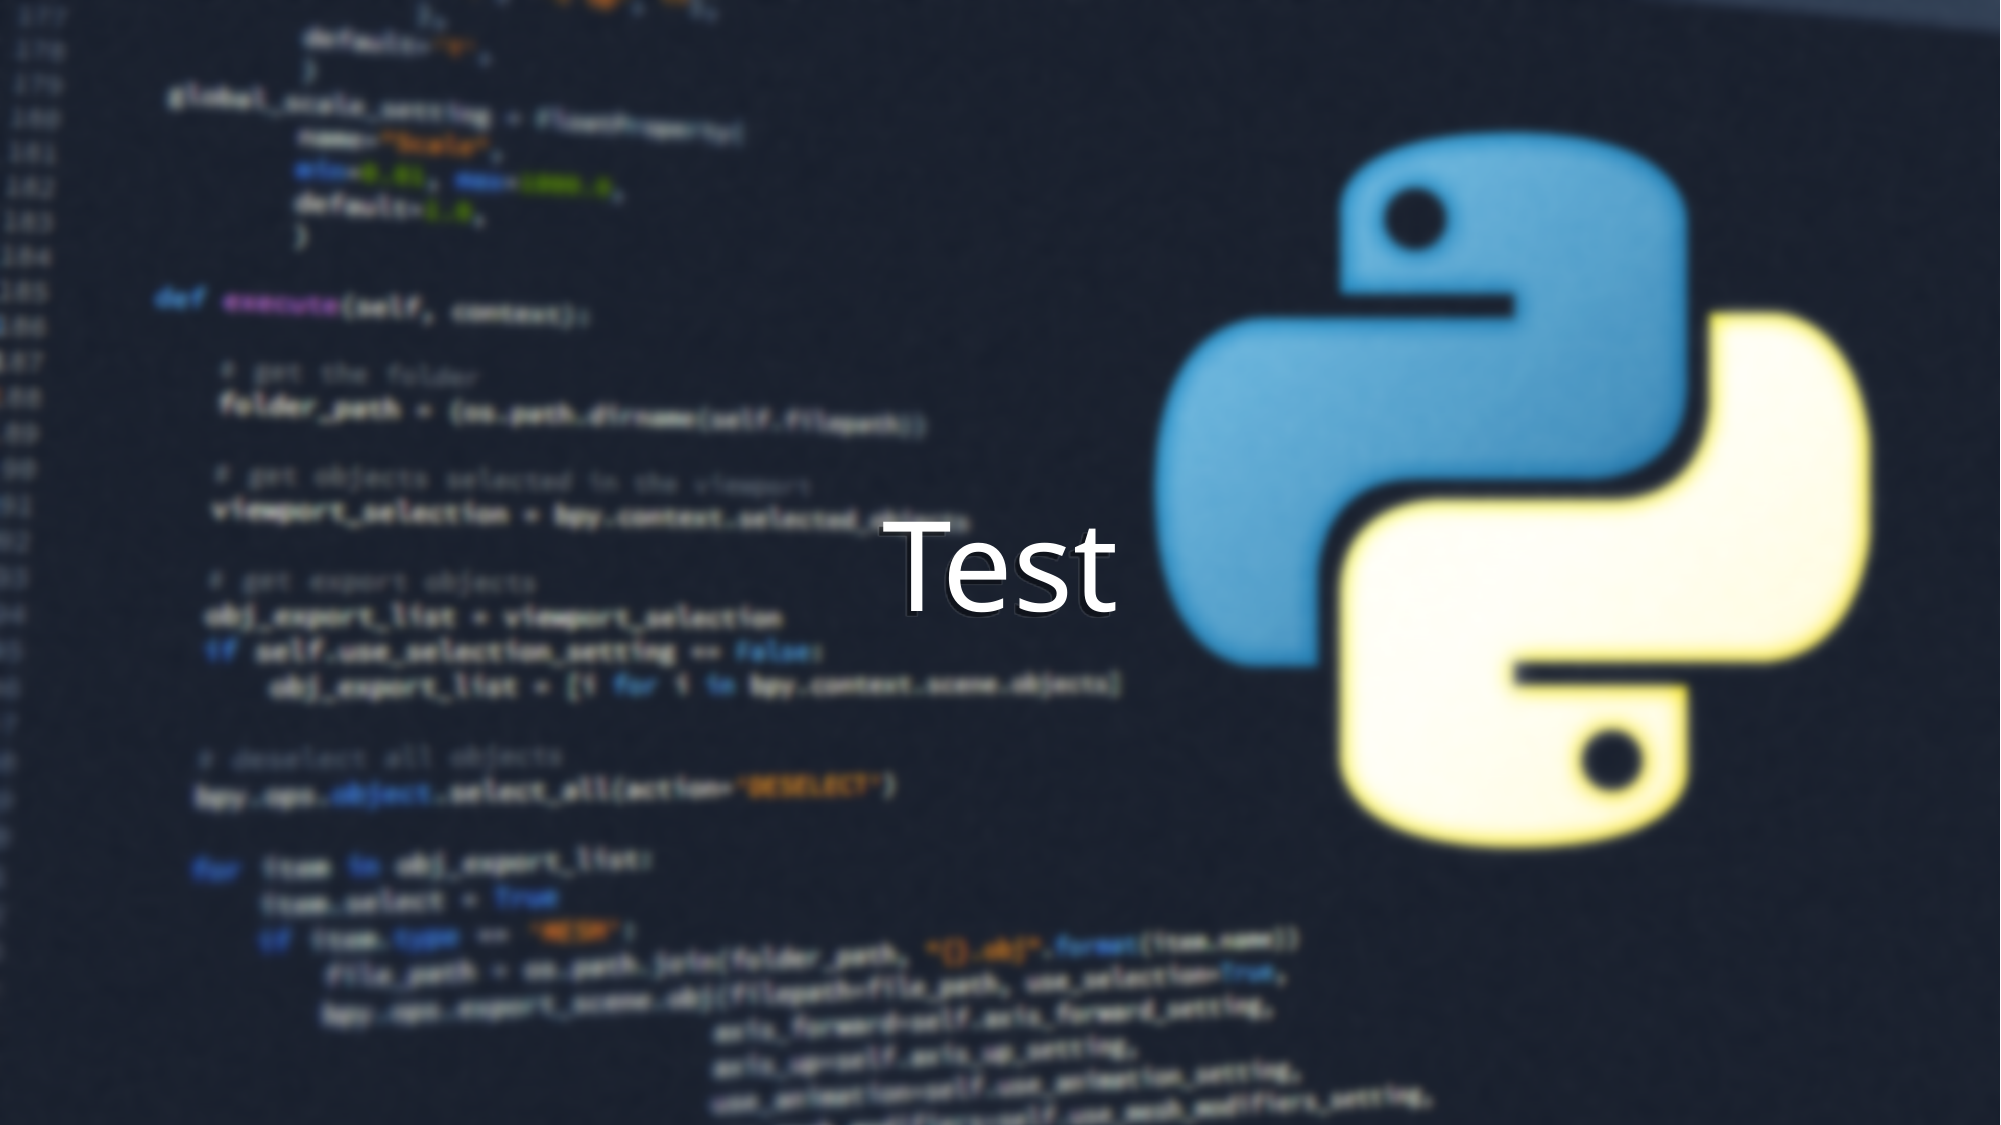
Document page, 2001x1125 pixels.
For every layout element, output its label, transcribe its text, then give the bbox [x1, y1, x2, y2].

text_box Test [867, 479, 1133, 646]
picture [0, 0, 2000, 1125]
